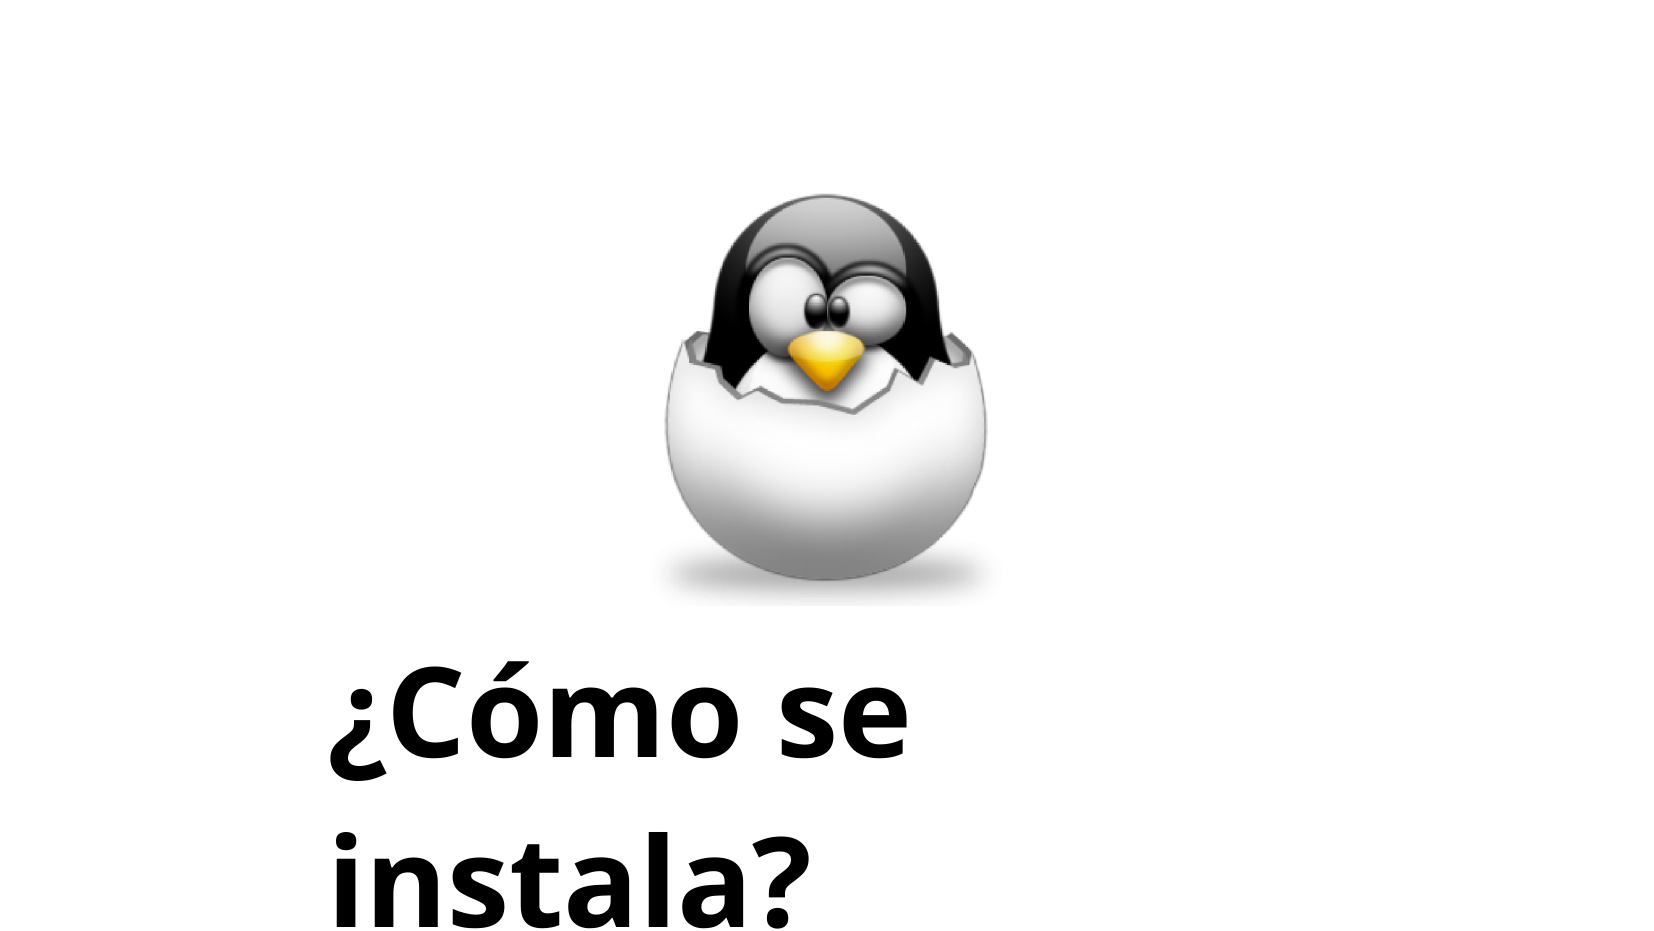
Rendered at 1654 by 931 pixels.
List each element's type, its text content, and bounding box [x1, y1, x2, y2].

text_box ¿Cómo se instala? [312, 616, 1342, 757]
picture [619, 191, 1034, 606]
